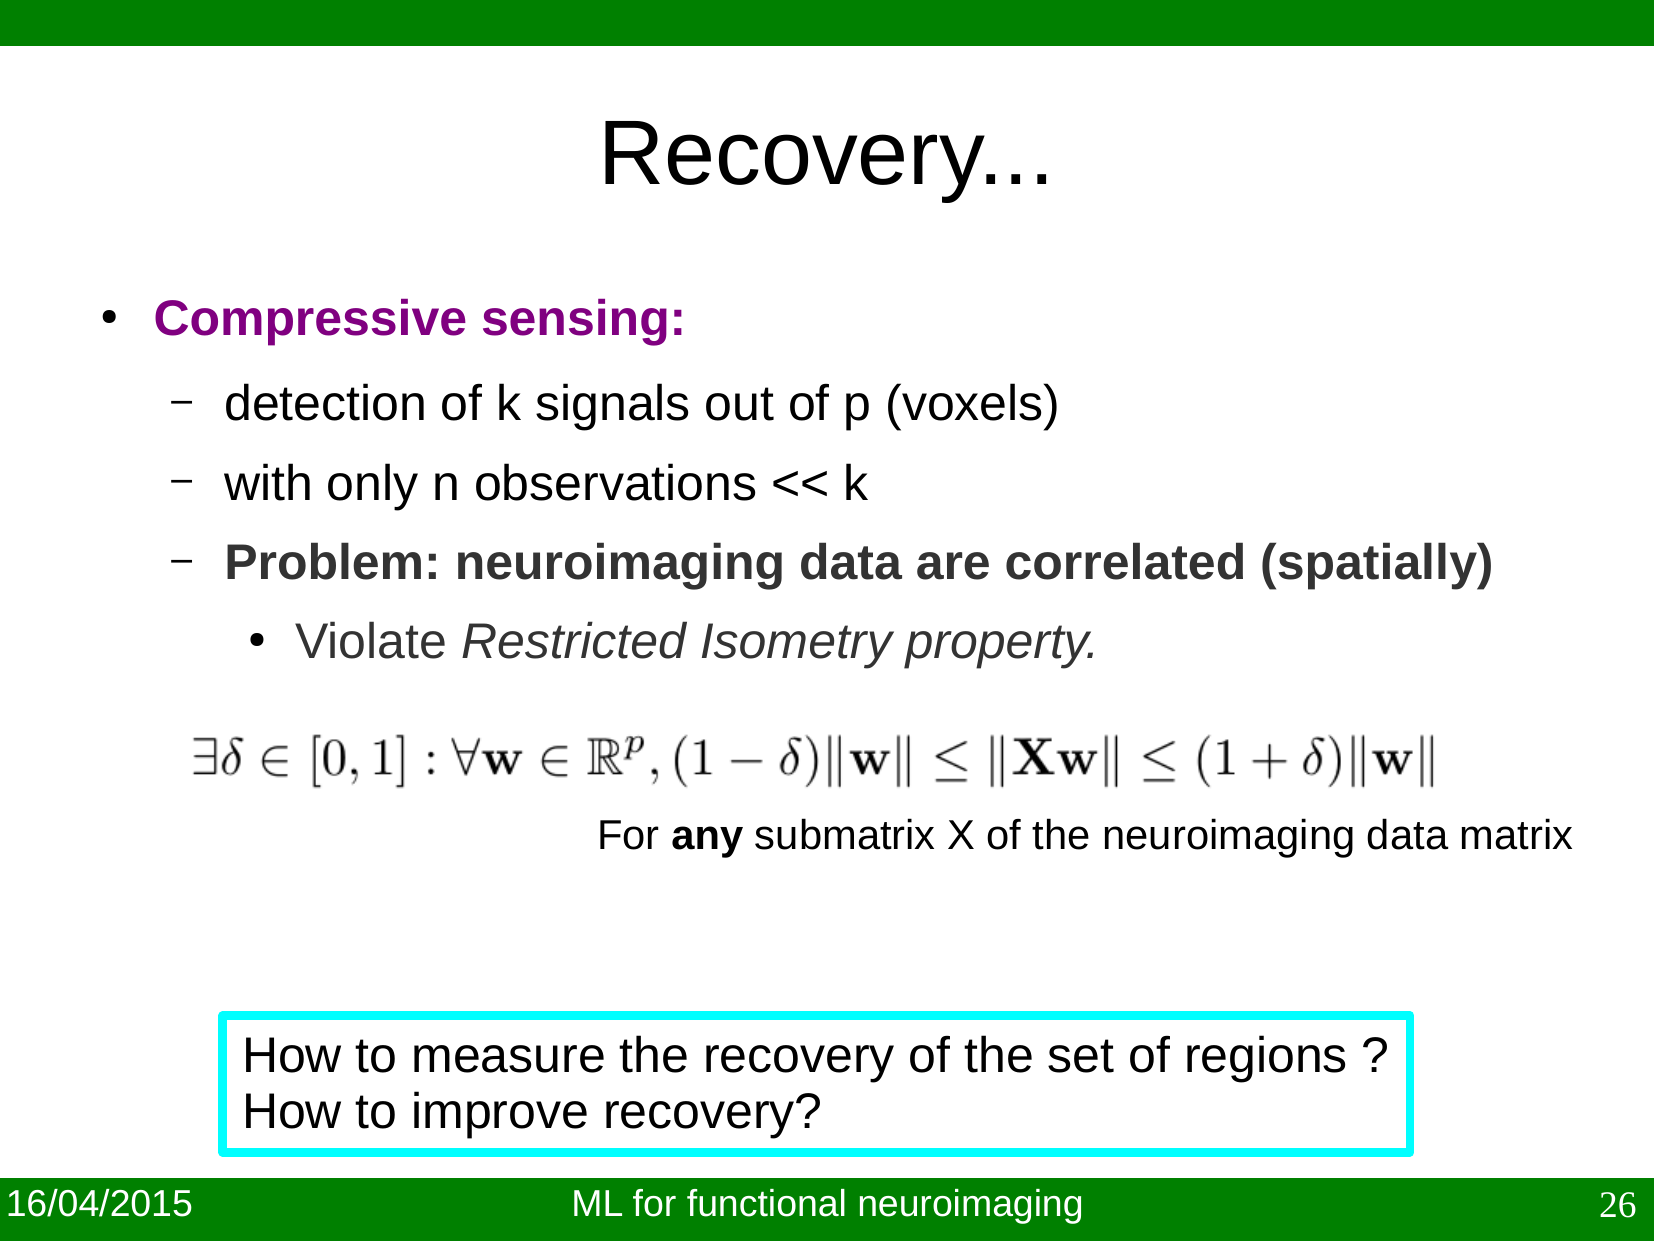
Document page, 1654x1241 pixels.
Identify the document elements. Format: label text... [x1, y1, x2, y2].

list Compressive sensing: detection of k signals out of p (voxels) with only n observations << k Problem: neuroimaging data are correlated (spatially) Violate Restricted Isometry property. [82, 290, 1571, 1109]
title Recovery... [82, 49, 1571, 257]
text_box How to measure the recovery of the set of regions ? How to improve recovery? [222, 1015, 1411, 1153]
picture [180, 724, 1441, 796]
text_box For any submatrix X of the neuroimaging data matrix [582, 804, 1589, 867]
